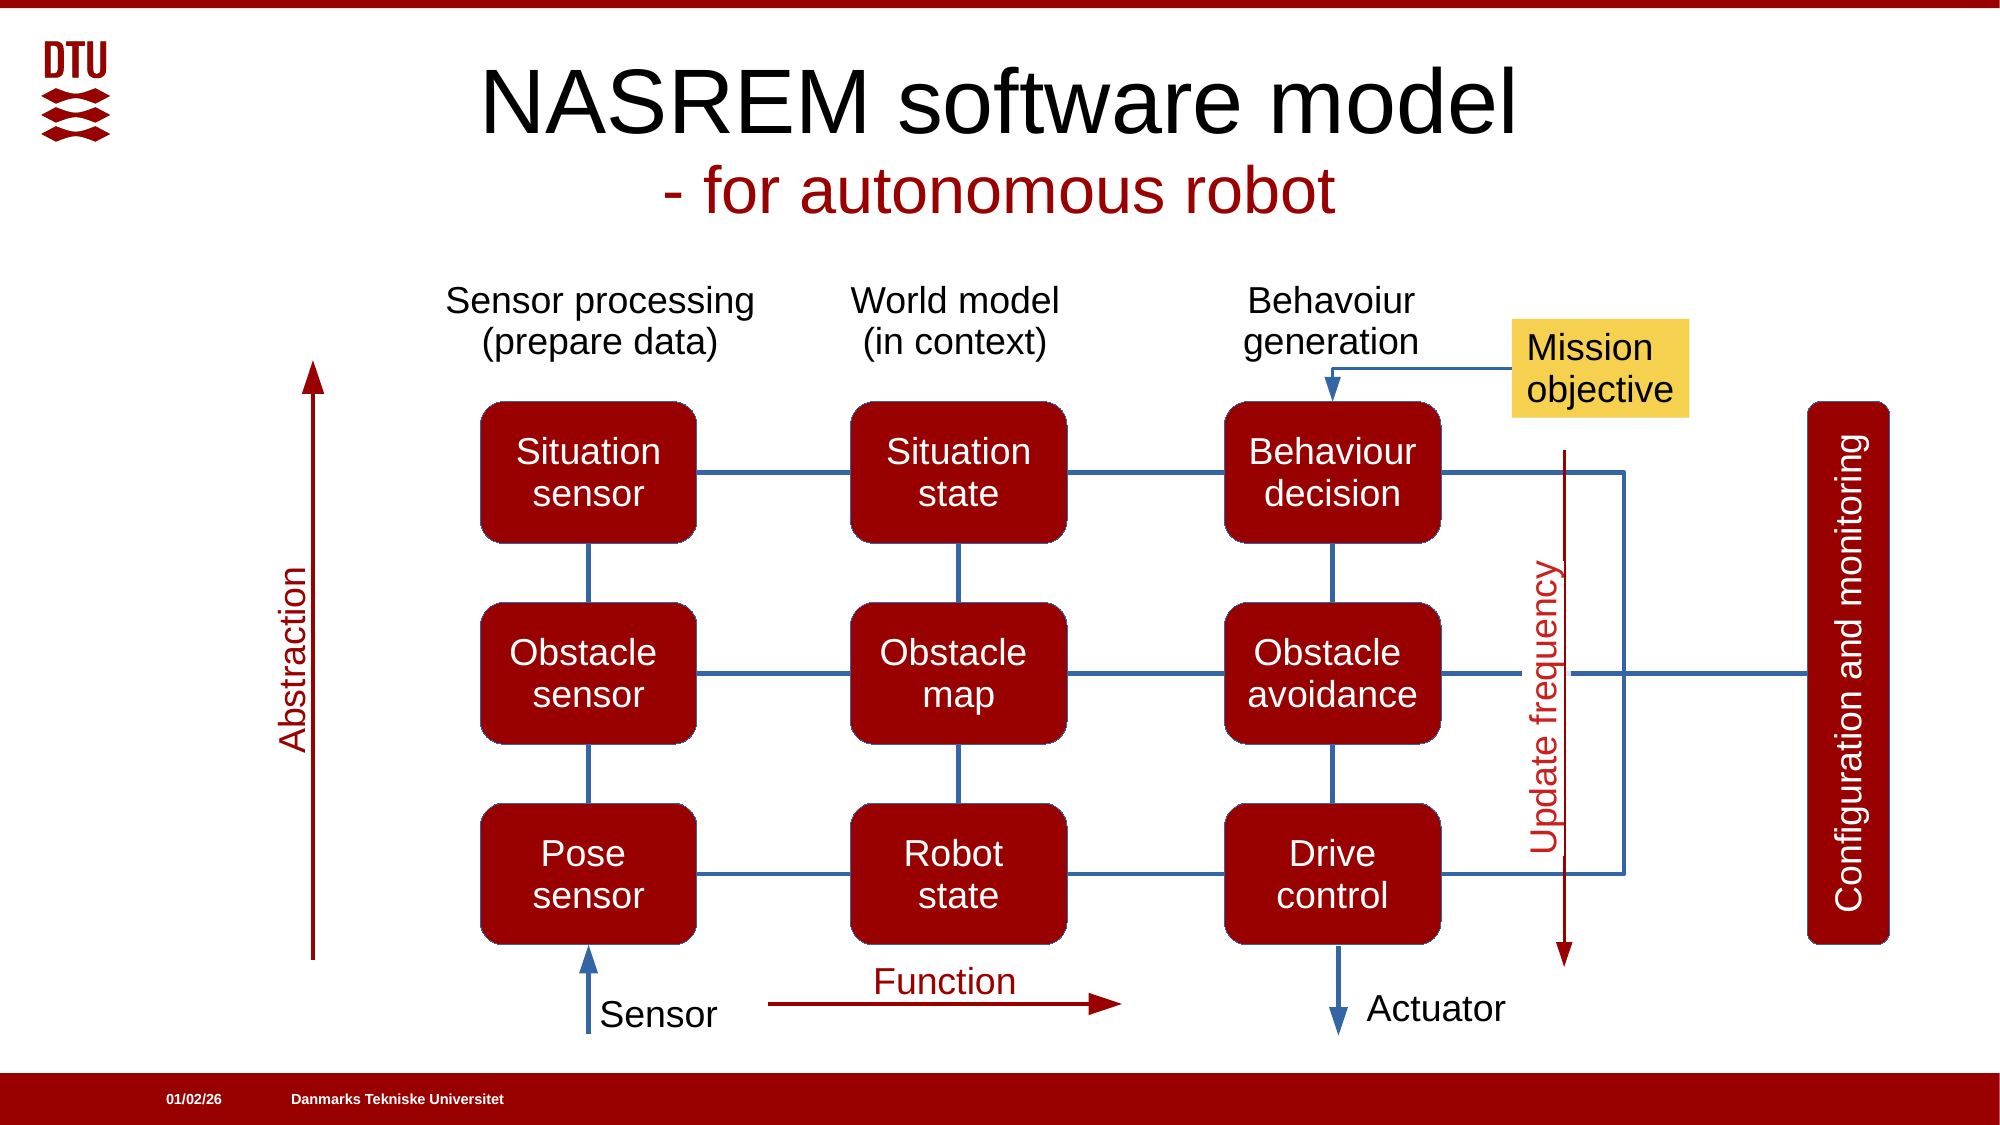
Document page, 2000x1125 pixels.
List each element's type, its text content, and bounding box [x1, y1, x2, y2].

text_box World model (in context) [835, 271, 1076, 371]
text_box Behaviour decision [1224, 401, 1442, 544]
text_box [1538, 685, 1544, 696]
text_box Actuator [1351, 980, 1521, 1038]
text_box Robot state [850, 803, 1068, 945]
text_box [1523, 637, 1563, 697]
text_box Pose sensor [480, 803, 697, 945]
text_box Sensor [584, 986, 734, 1044]
text_box Situation state [850, 401, 1068, 544]
text_box Sensor processing (prepare data) [430, 271, 771, 371]
text_box [1538, 666, 1554, 676]
text_box Obstacle map [850, 602, 1068, 745]
text_box Behavoiur generation [1228, 271, 1435, 371]
text_box Obstacle sensor [480, 602, 697, 745]
text_box Configuration and monitoring [1807, 401, 1890, 945]
text_box Situation sensor [480, 401, 697, 544]
text_box Mission objective [1511, 318, 1690, 418]
title NASREM software model - for autonomous robot [99, 44, 1900, 233]
text_box Drive control [1224, 803, 1442, 945]
text_box [1566, 637, 1571, 697]
text_box Obstacle avoidance [1224, 602, 1442, 745]
